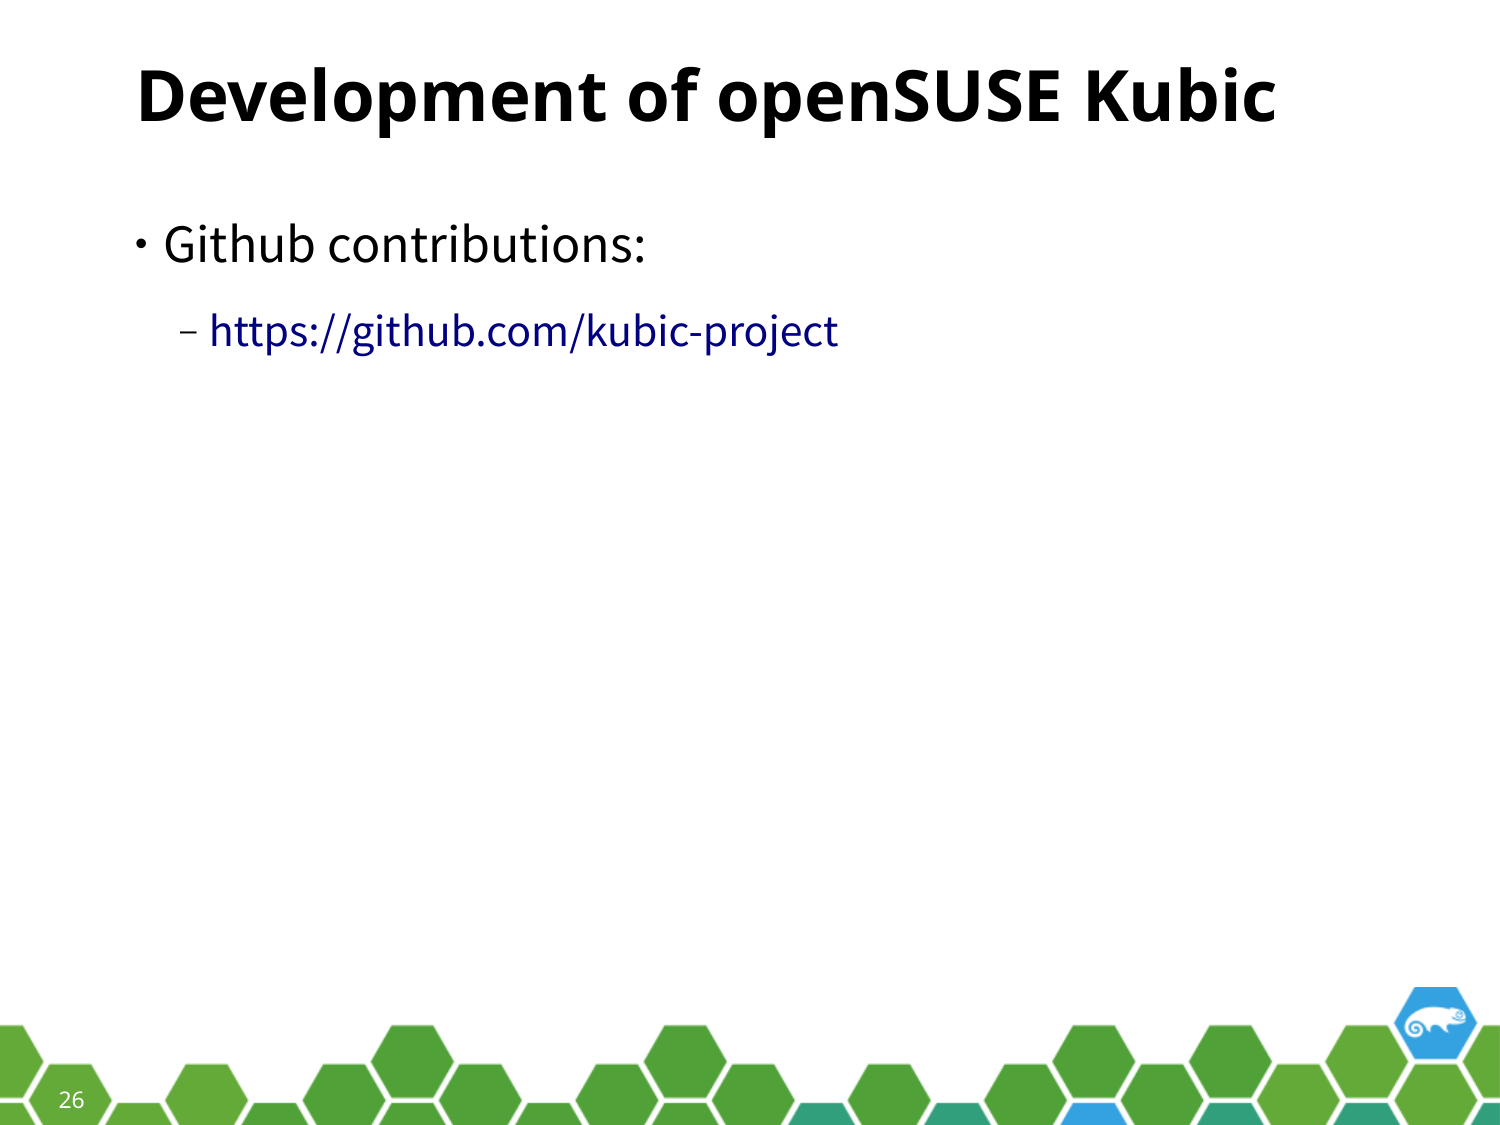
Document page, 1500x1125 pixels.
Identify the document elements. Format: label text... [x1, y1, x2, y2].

title Development of openSUSE Kubic [135, 12, 1372, 175]
list Github contributions: https://github.com/kubic-project [135, 208, 1372, 862]
picture [0, 987, 1500, 1125]
